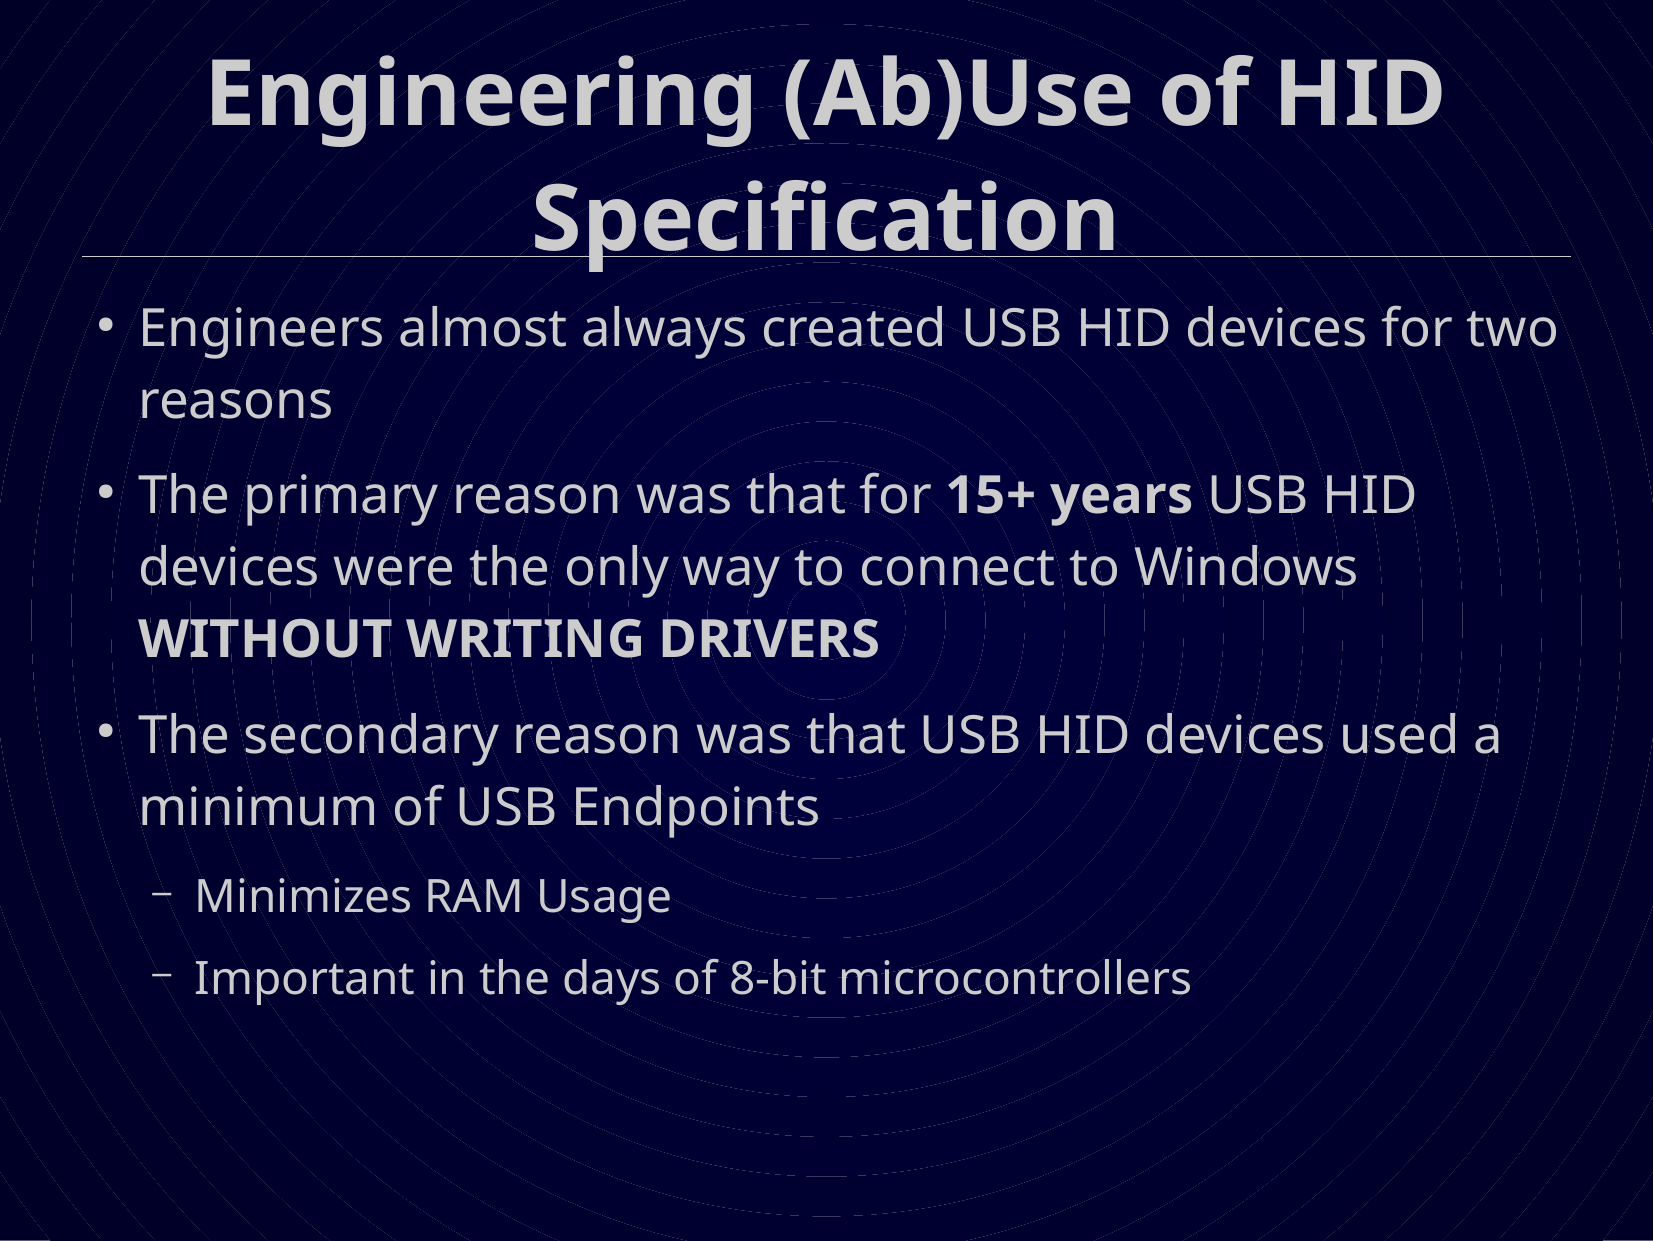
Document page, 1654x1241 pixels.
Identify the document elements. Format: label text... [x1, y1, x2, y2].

list Engineers almost always created USB HID devices for two reasons The primary reason was that for 15+ years USB HID devices were the only way to connect to Windows WITHOUT WRITING DRIVERS The secondary reason was that USB HID devices used a minimum of USB Endpoints Minimizes RAM Usage Important in the days of 8-bit microcontrollers [82, 290, 1571, 1010]
title Engineering (Ab)Use of HID Specification [82, 49, 1571, 257]
